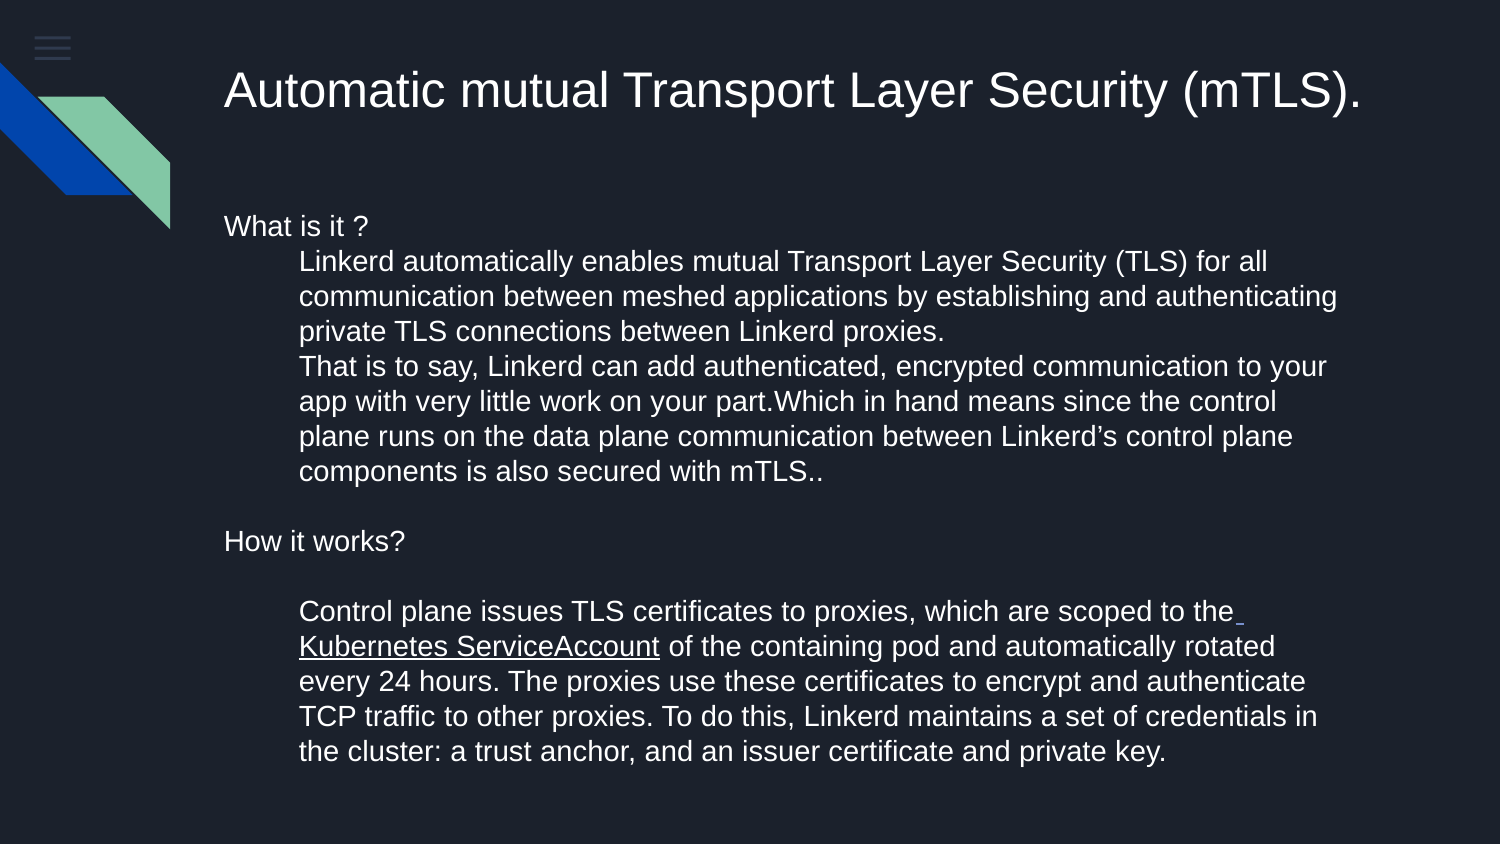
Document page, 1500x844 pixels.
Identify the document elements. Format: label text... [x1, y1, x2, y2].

text_box What is it ? Linkerd automatically enables mutual Transport Layer Security (TLS) for all communication between meshed applications by establishing and authenticating private TLS connections between Linkerd proxies. That is to say, Linkerd can add authenticated, encrypted communication to your app with very little work on your part.Which in hand means since the control plane runs on the data plane communication between Linkerd’s control plane components is also secured with mTLS.. How it works? Control plane issues TLS certificates to proxies, which are scoped to the Kubernetes ServiceAccount of the containing pod and automatically rotated every 24 hours. The proxies use these certificates to encrypt and authenticate TCP traffic to other proxies. To do this, Linkerd maintains a set of credentials in the cluster: a trust anchor, and an issuer certificate and private key. [208, 192, 1362, 783]
text_box Automatic mutual Transport Layer Security (mTLS). [208, 42, 1388, 133]
